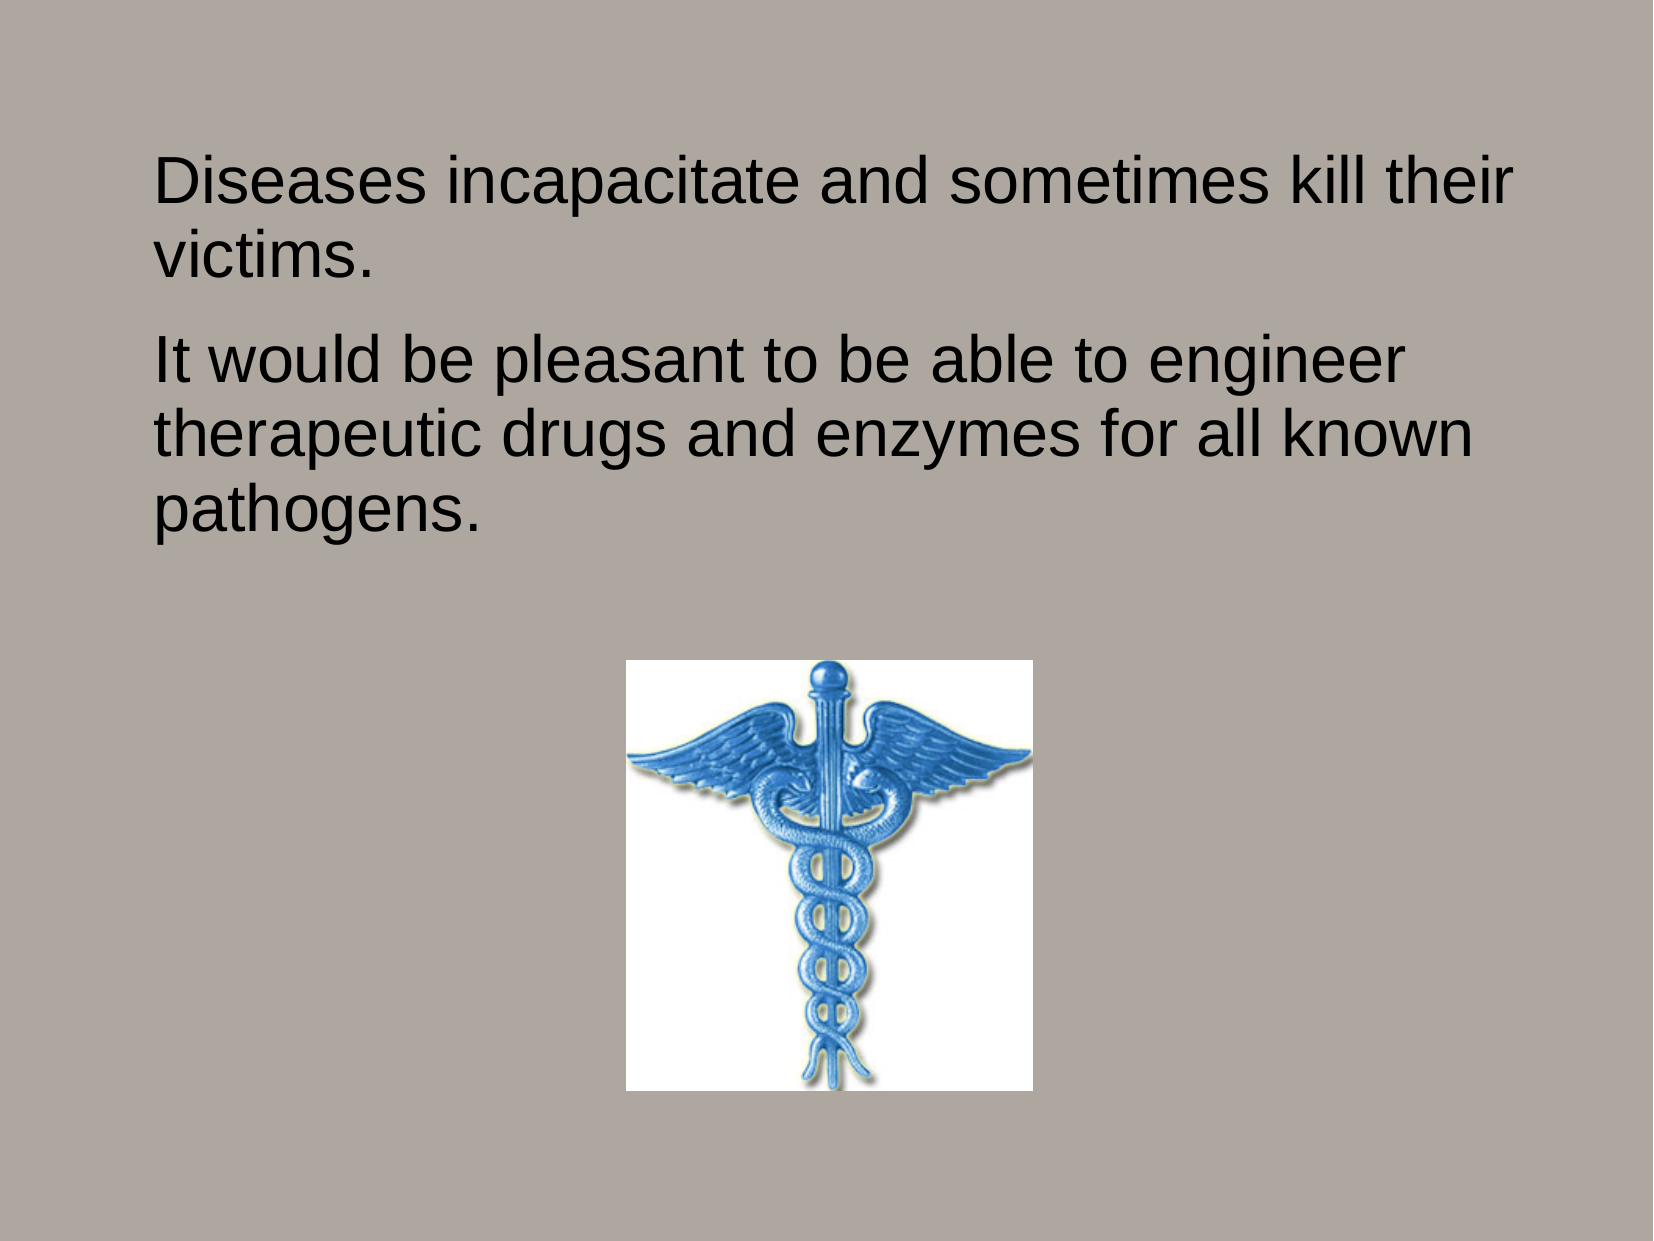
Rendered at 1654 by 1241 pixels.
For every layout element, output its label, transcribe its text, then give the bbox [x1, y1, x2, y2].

list Diseases incapacitate and sometimes kill their victims. It would be pleasant to be able to engineer therapeutic drugs and enzymes for all known pathogens. [82, 142, 1571, 862]
picture [626, 660, 1033, 1091]
